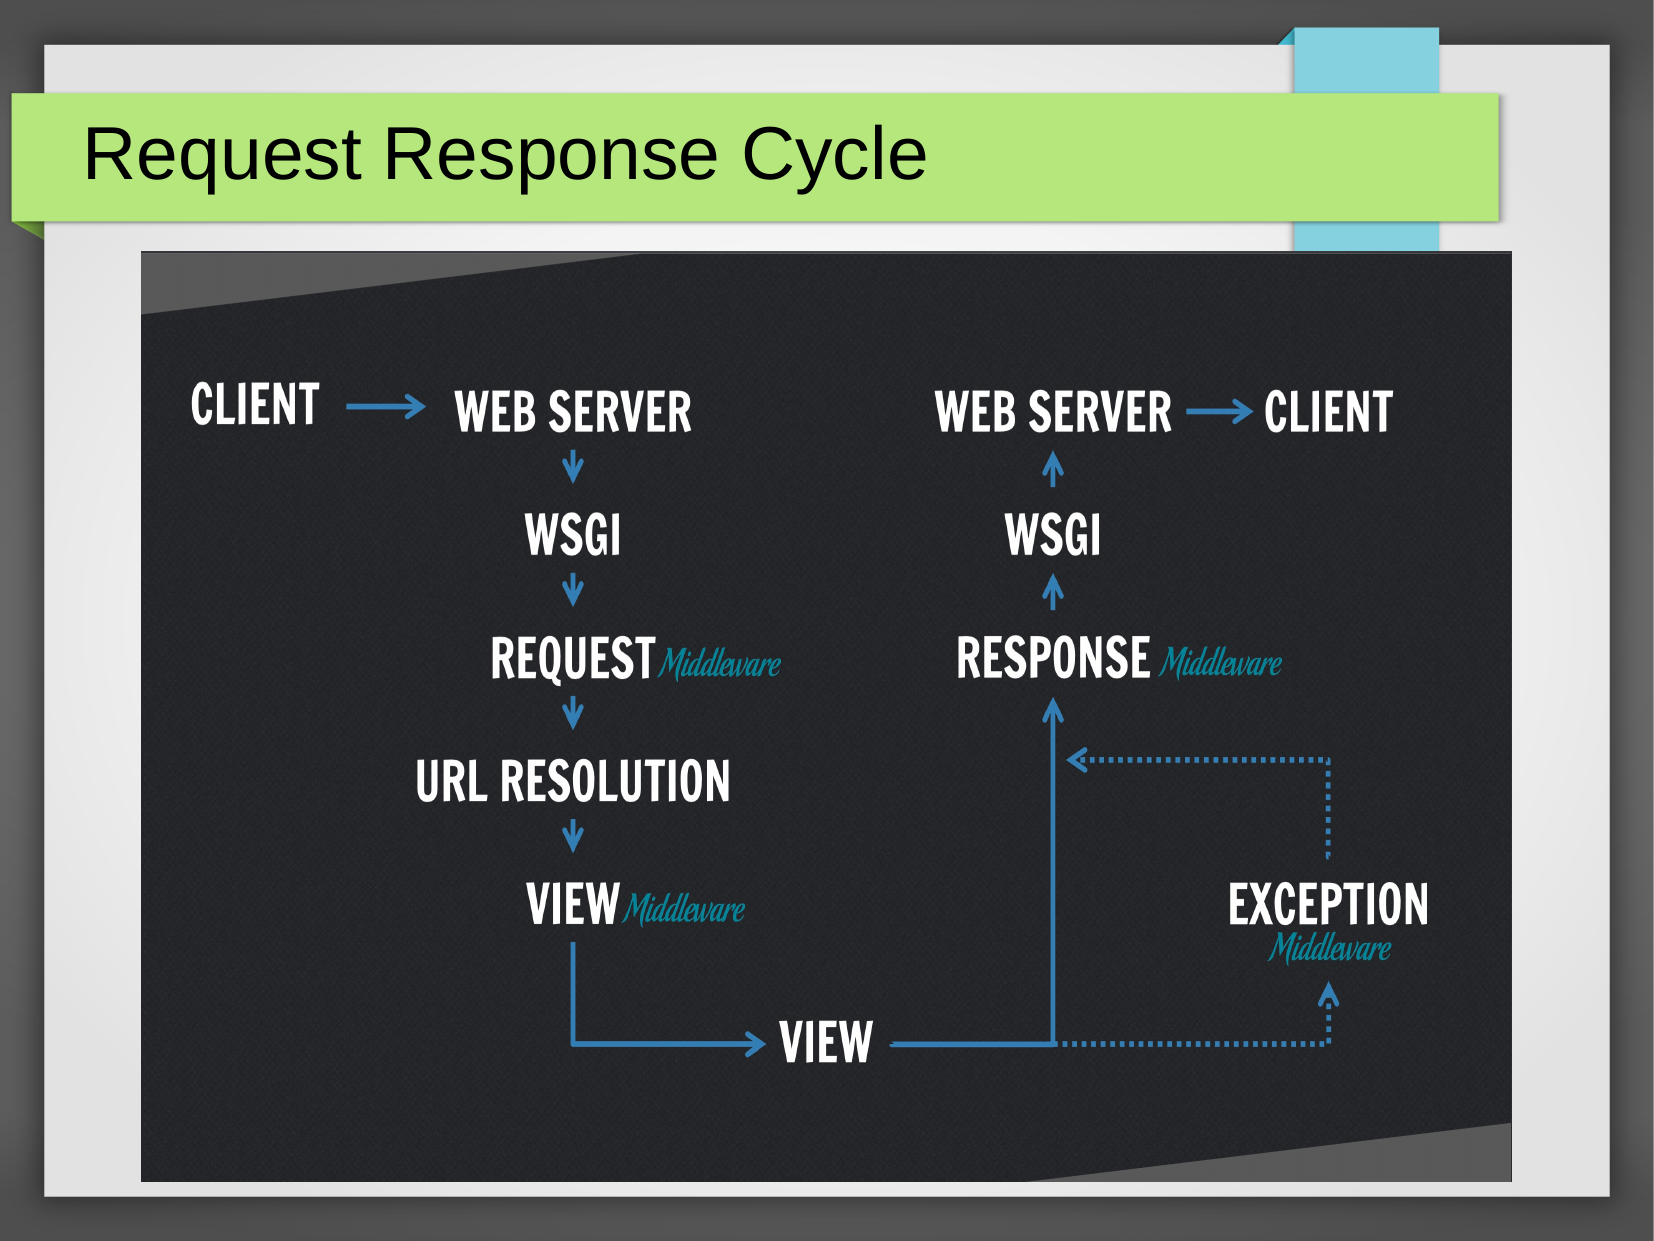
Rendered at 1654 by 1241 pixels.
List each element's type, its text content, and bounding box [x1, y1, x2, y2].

picture [0, 0, 1654, 1241]
title Request Response Cycle [82, 94, 1264, 213]
